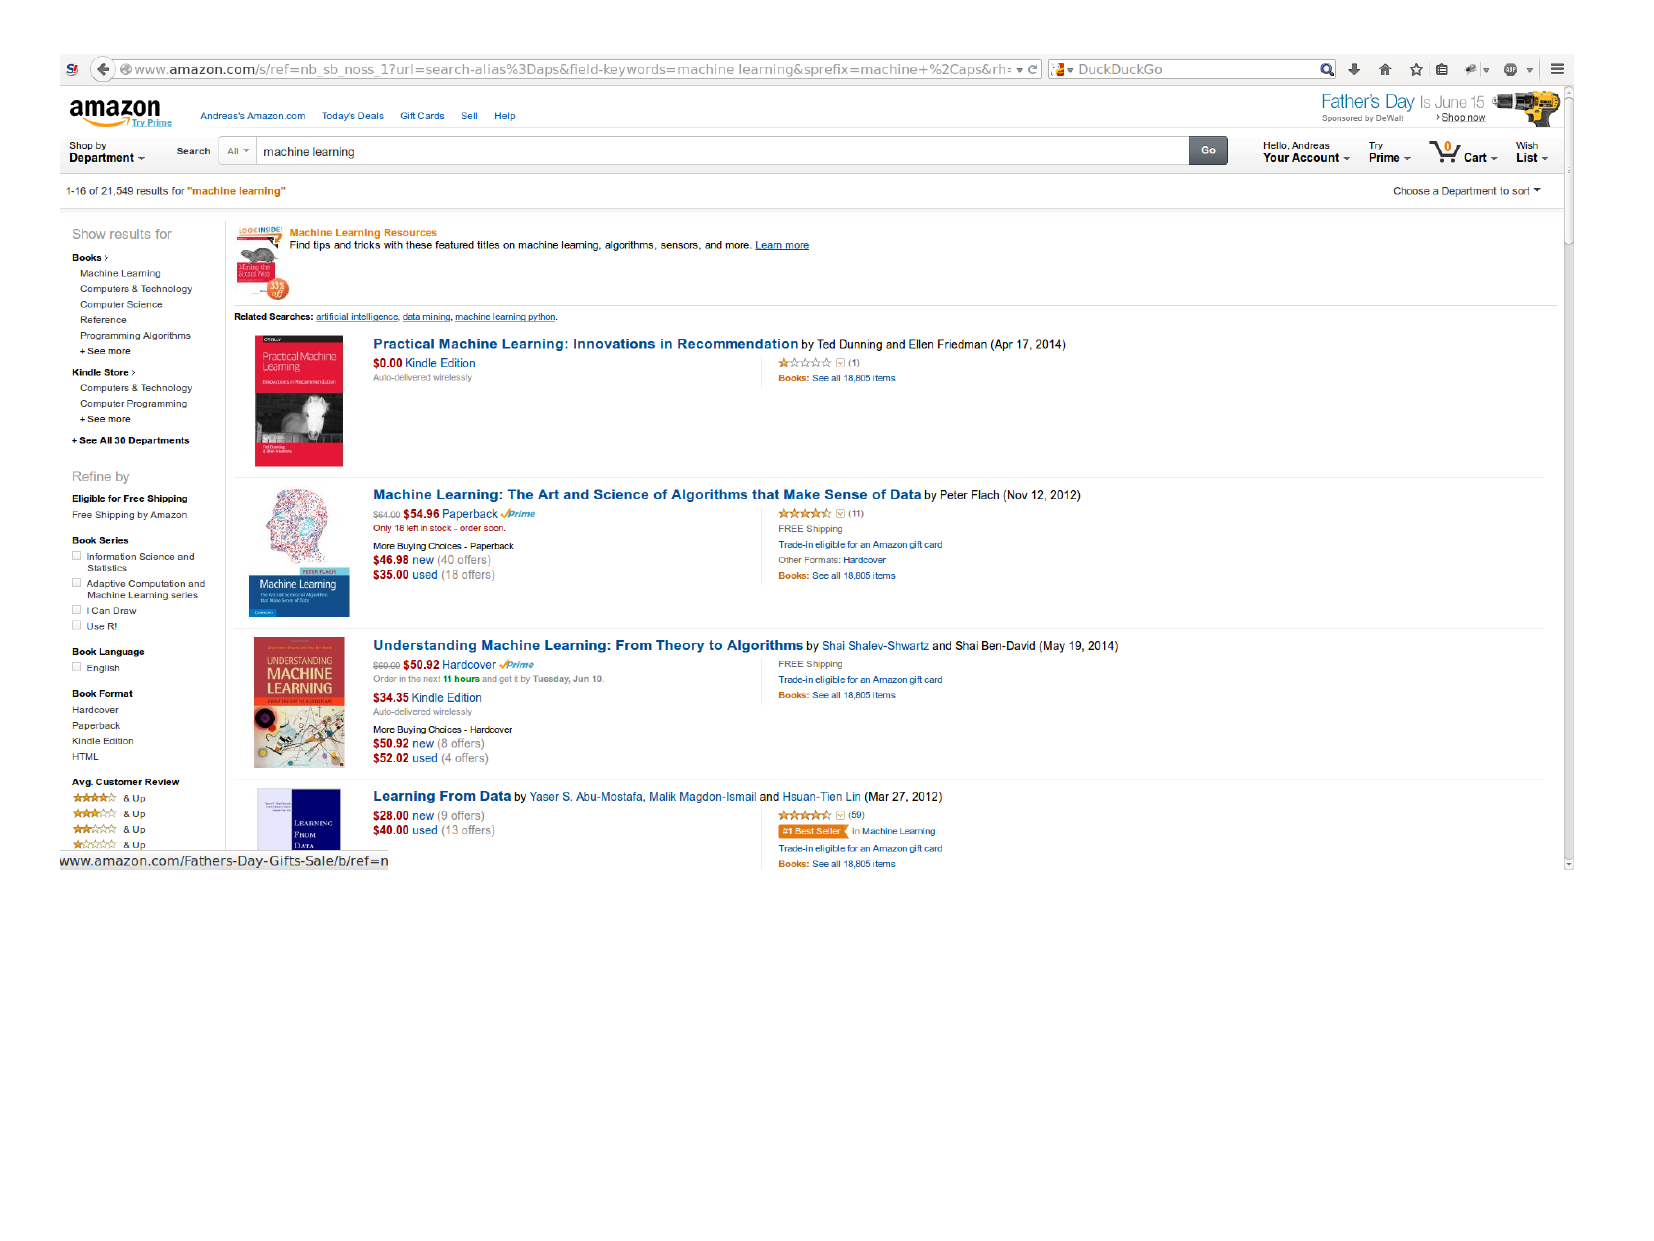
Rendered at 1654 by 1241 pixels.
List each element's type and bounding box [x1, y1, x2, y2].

picture [60, 54, 1574, 871]
